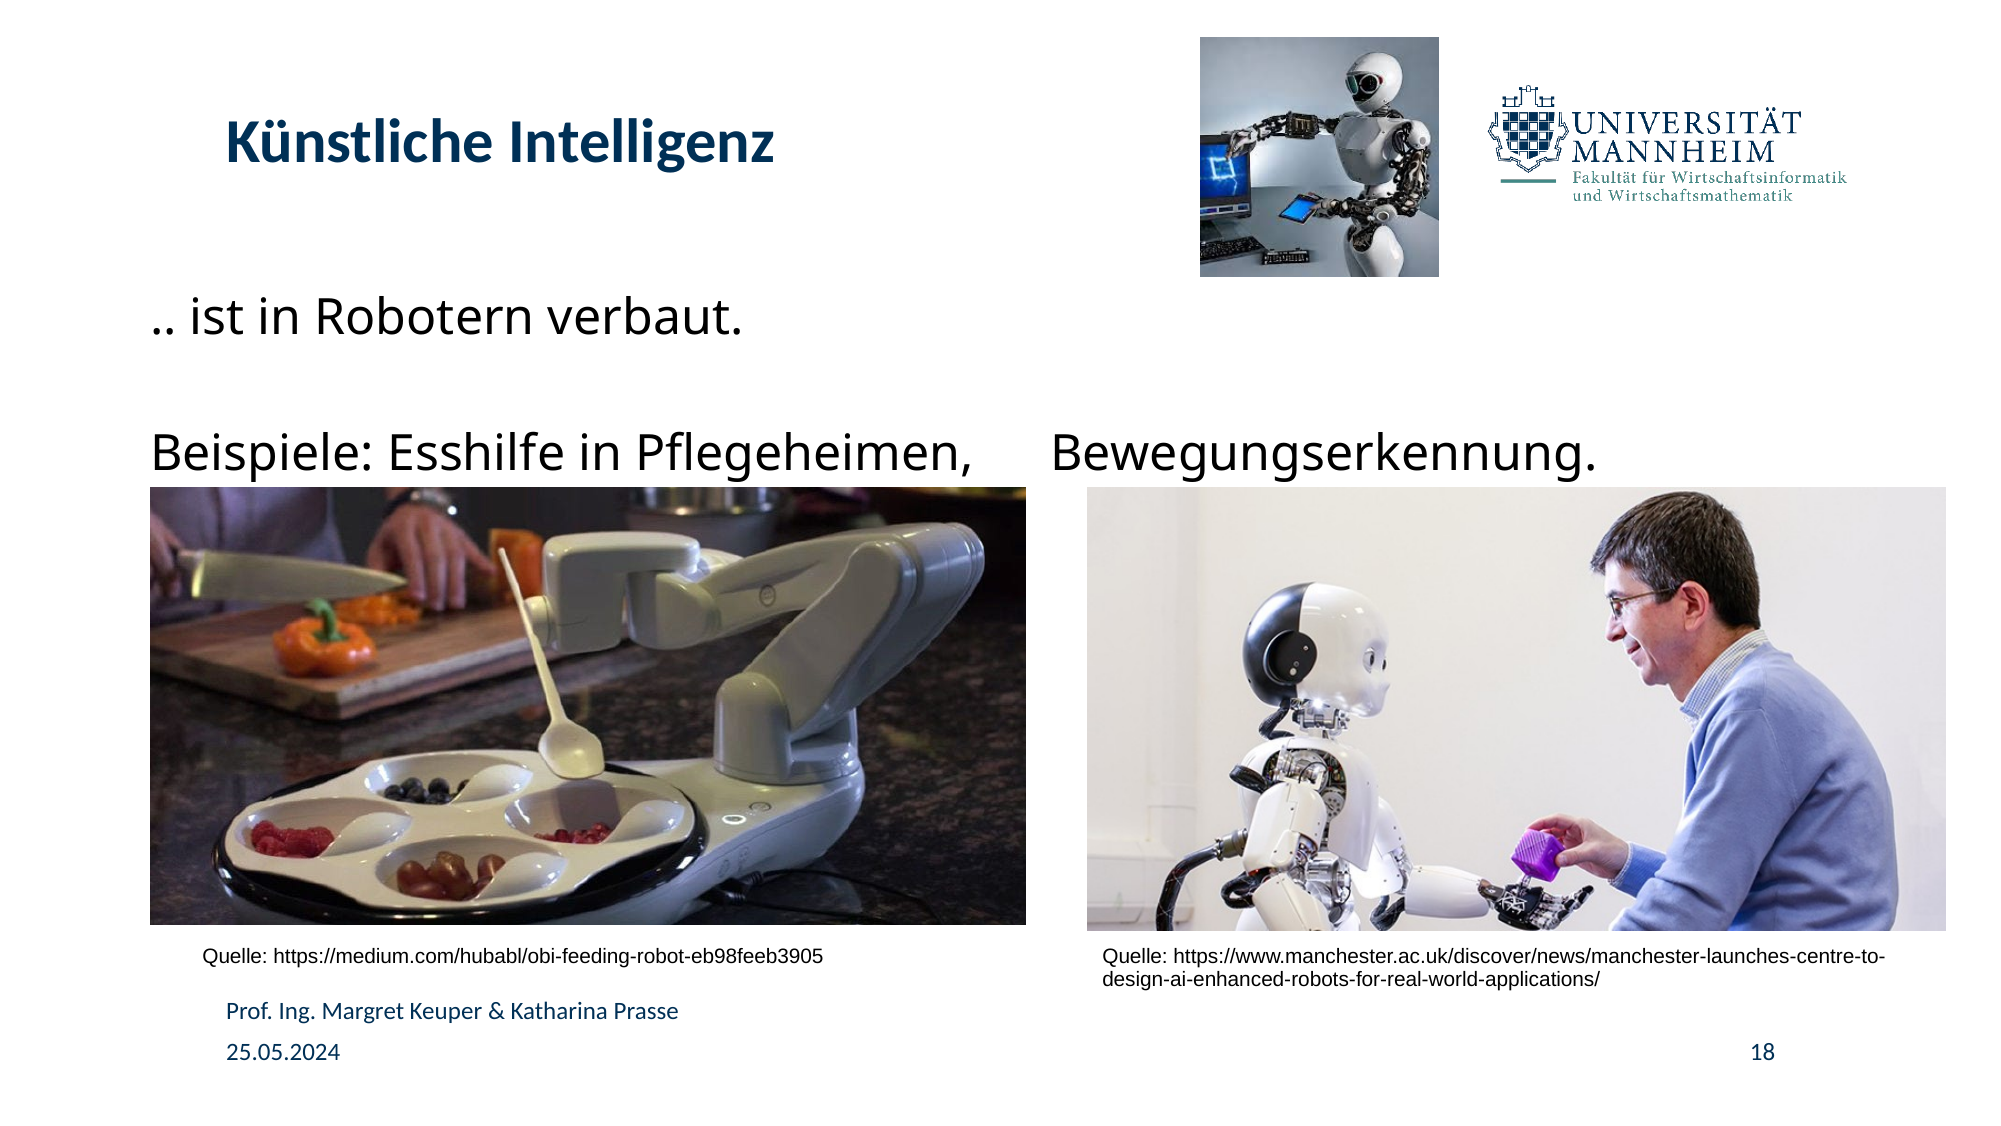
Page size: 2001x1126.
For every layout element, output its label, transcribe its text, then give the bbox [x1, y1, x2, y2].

title Künstliche Intelligenz [226, 100, 1351, 280]
picture [1087, 487, 1946, 931]
picture [1200, 37, 1439, 277]
text_box .. ist in Robotern verbaut. Beispiele: Esshilfe in Pflegeheimen, Bewegungserkennung. [150, 280, 1838, 623]
text_box Quelle: https://medium.com/hubabl/obi-feeding-robot-eb98feeb3905 [187, 937, 1013, 976]
picture [150, 487, 1026, 926]
text_box Quelle: https://www.manchester.ac.uk/discover/news/manchester-launches-centre-to-design-ai-enhanced-robots-for-real-world-applications/ [1087, 937, 1913, 999]
picture [1440, 47, 1894, 248]
